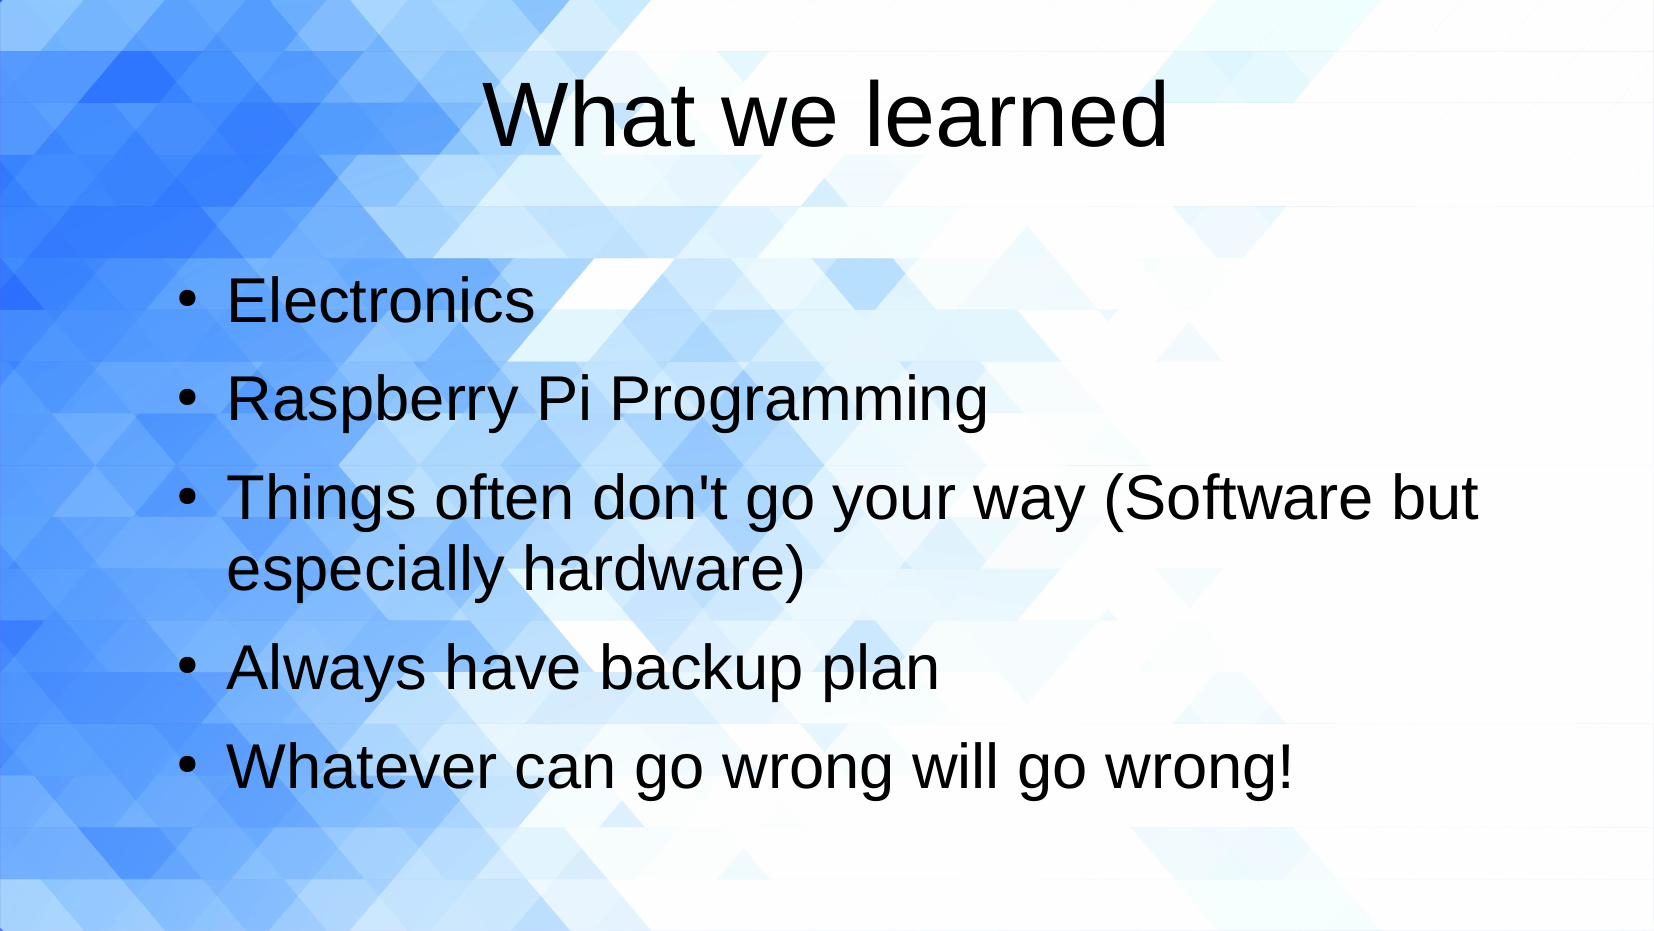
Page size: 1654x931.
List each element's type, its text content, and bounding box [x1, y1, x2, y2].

title What we learned [82, 37, 1571, 193]
list Electronics Raspberry Pi Programming Things often don't go your way (Software but especially hardware) Always have backup plan Whatever can go wrong will go wrong! [159, 264, 1648, 805]
picture [0, 0, 1654, 931]
